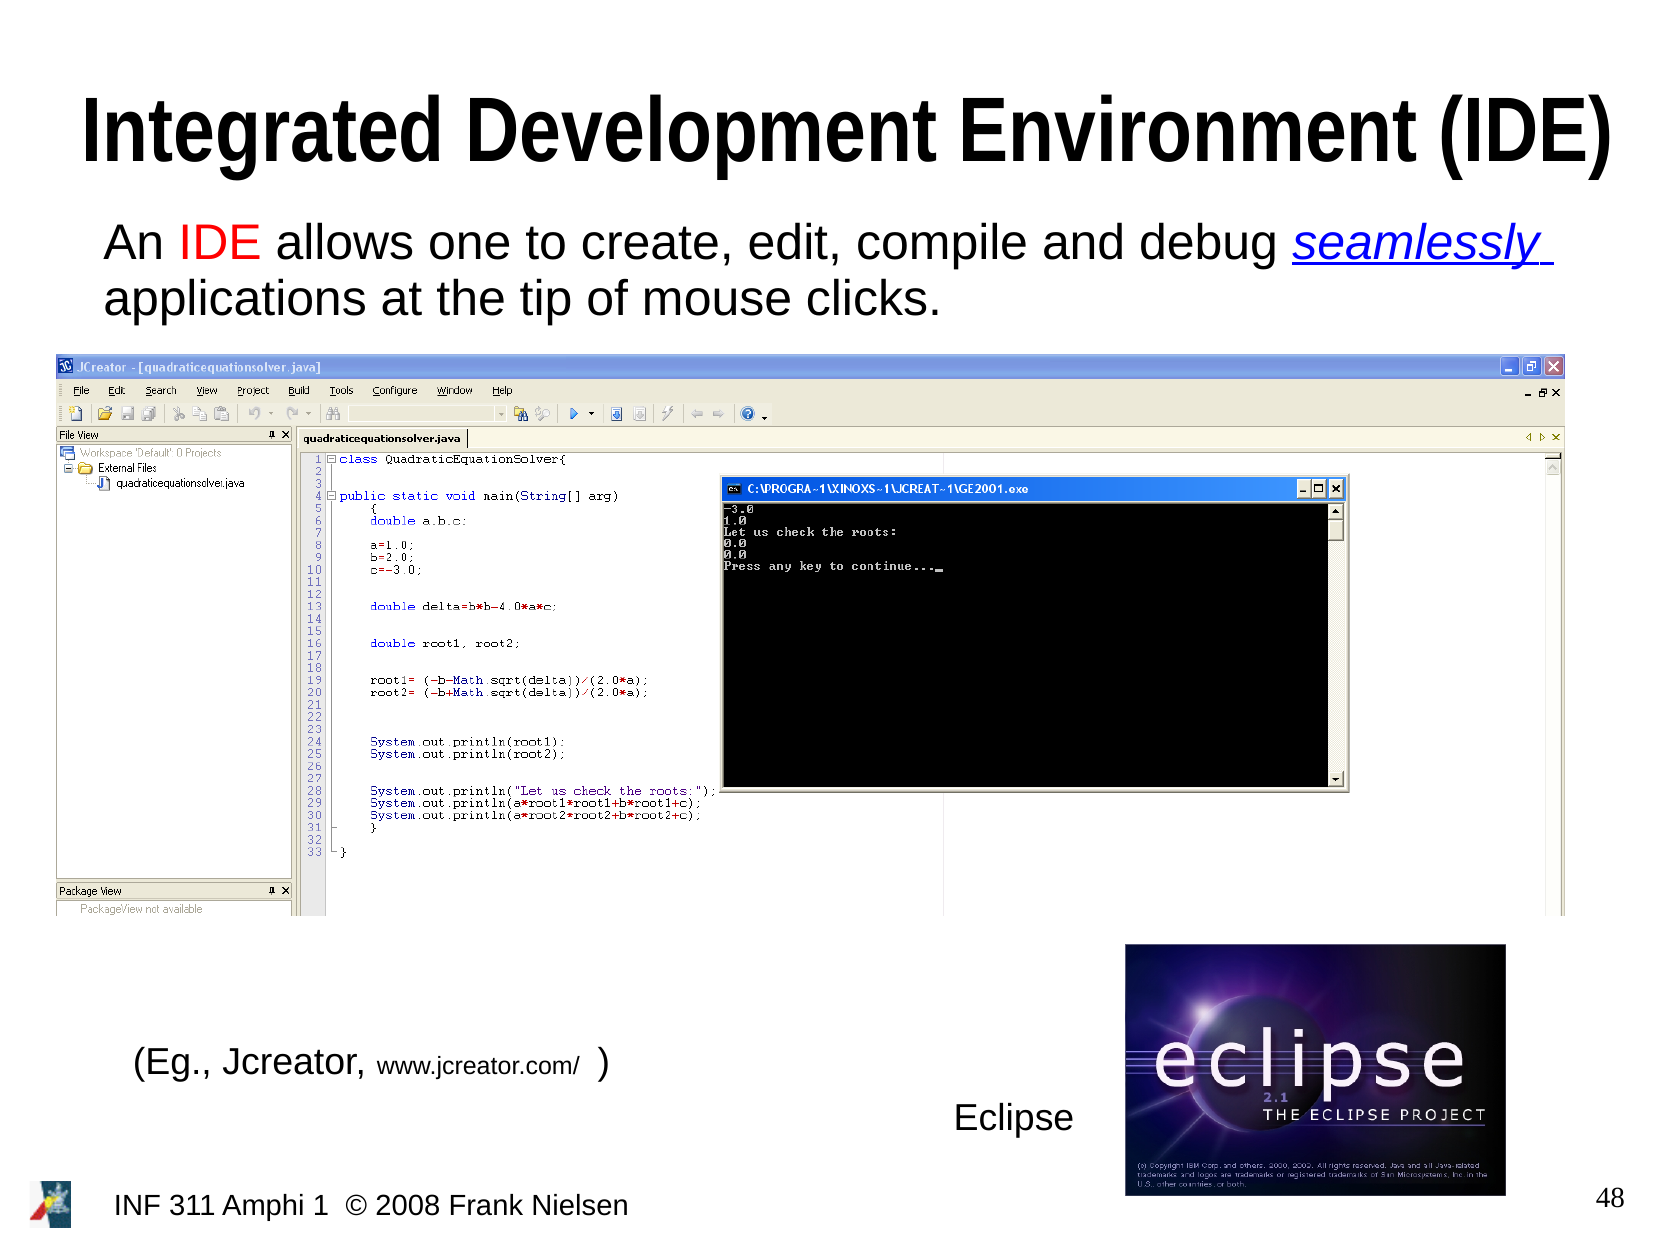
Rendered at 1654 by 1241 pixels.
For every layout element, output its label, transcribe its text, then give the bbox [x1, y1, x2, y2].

picture [1125, 944, 1506, 1196]
text_box Integrated Development Environment (IDE) [67, 68, 1654, 296]
text_box An IDE allows one to create, edit, compile and debug seamlessly applications at the tip of mouse clicks. [88, 206, 1568, 334]
picture [56, 354, 1565, 916]
picture [29, 1181, 71, 1228]
text_box Eclipse [938, 1089, 1100, 1147]
text_box (Eg., Jcreator, www.jcreator.com/ ) [118, 1033, 625, 1091]
